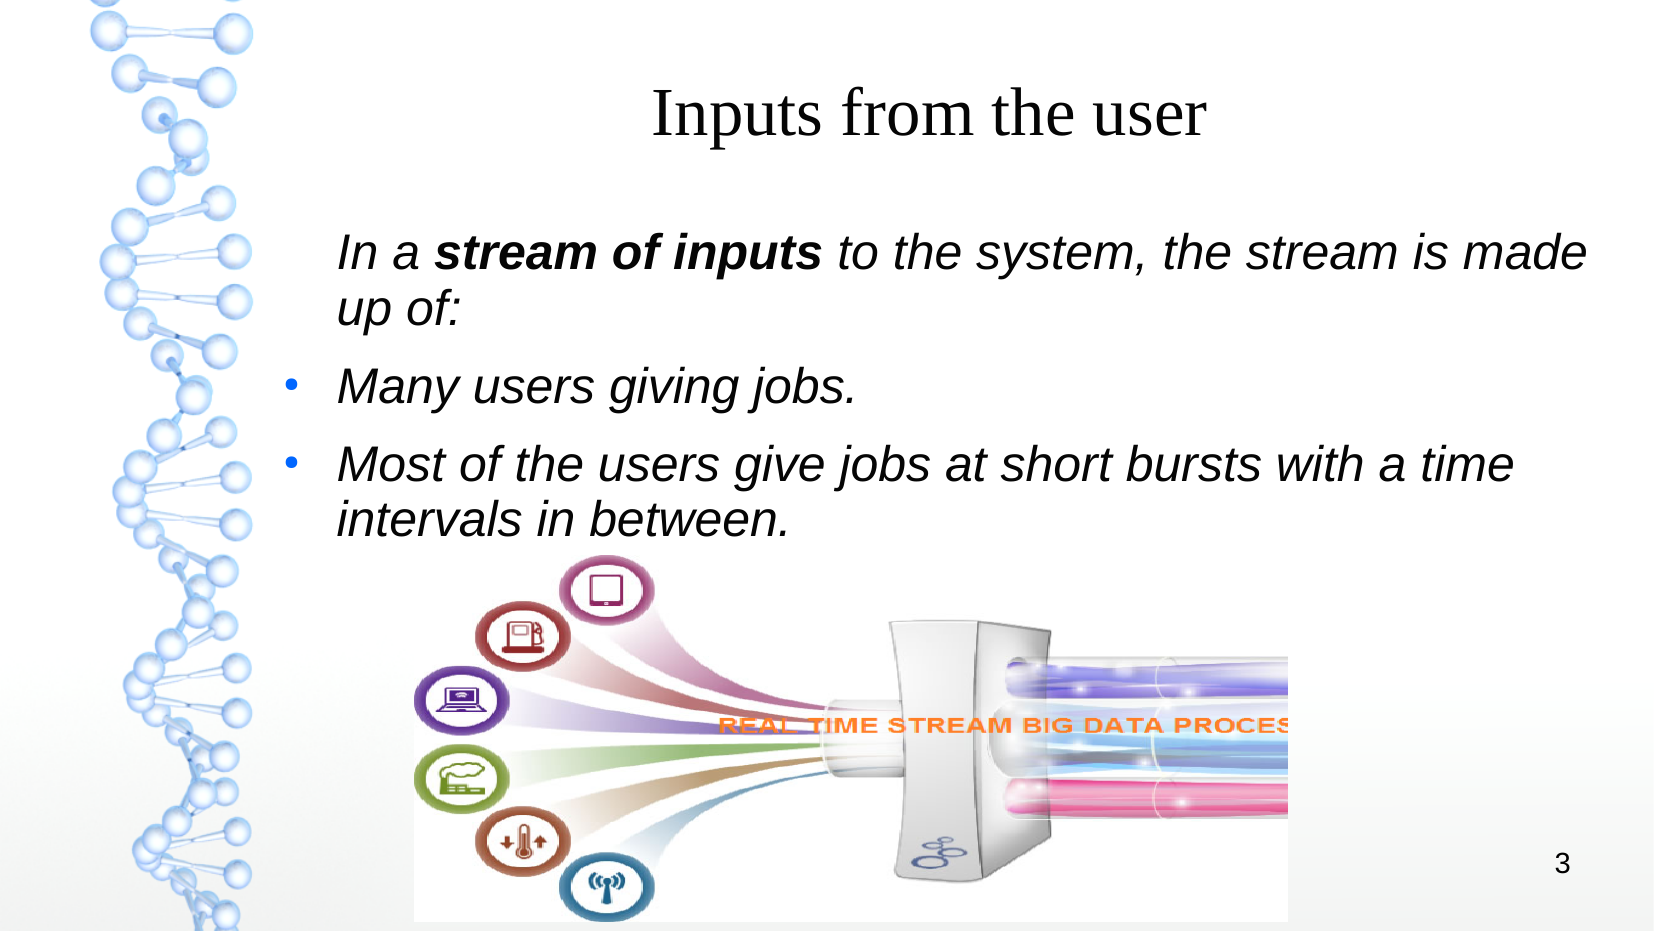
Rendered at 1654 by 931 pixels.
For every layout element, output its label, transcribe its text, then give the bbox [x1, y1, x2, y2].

picture [0, 0, 1654, 931]
title Inputs from the user [265, 35, 1595, 189]
list In a stream of inputs to the system, the stream is made up of: Many users giving jobs. Most of the users give jobs at short bursts with a time intervals in between. [265, 224, 1595, 764]
